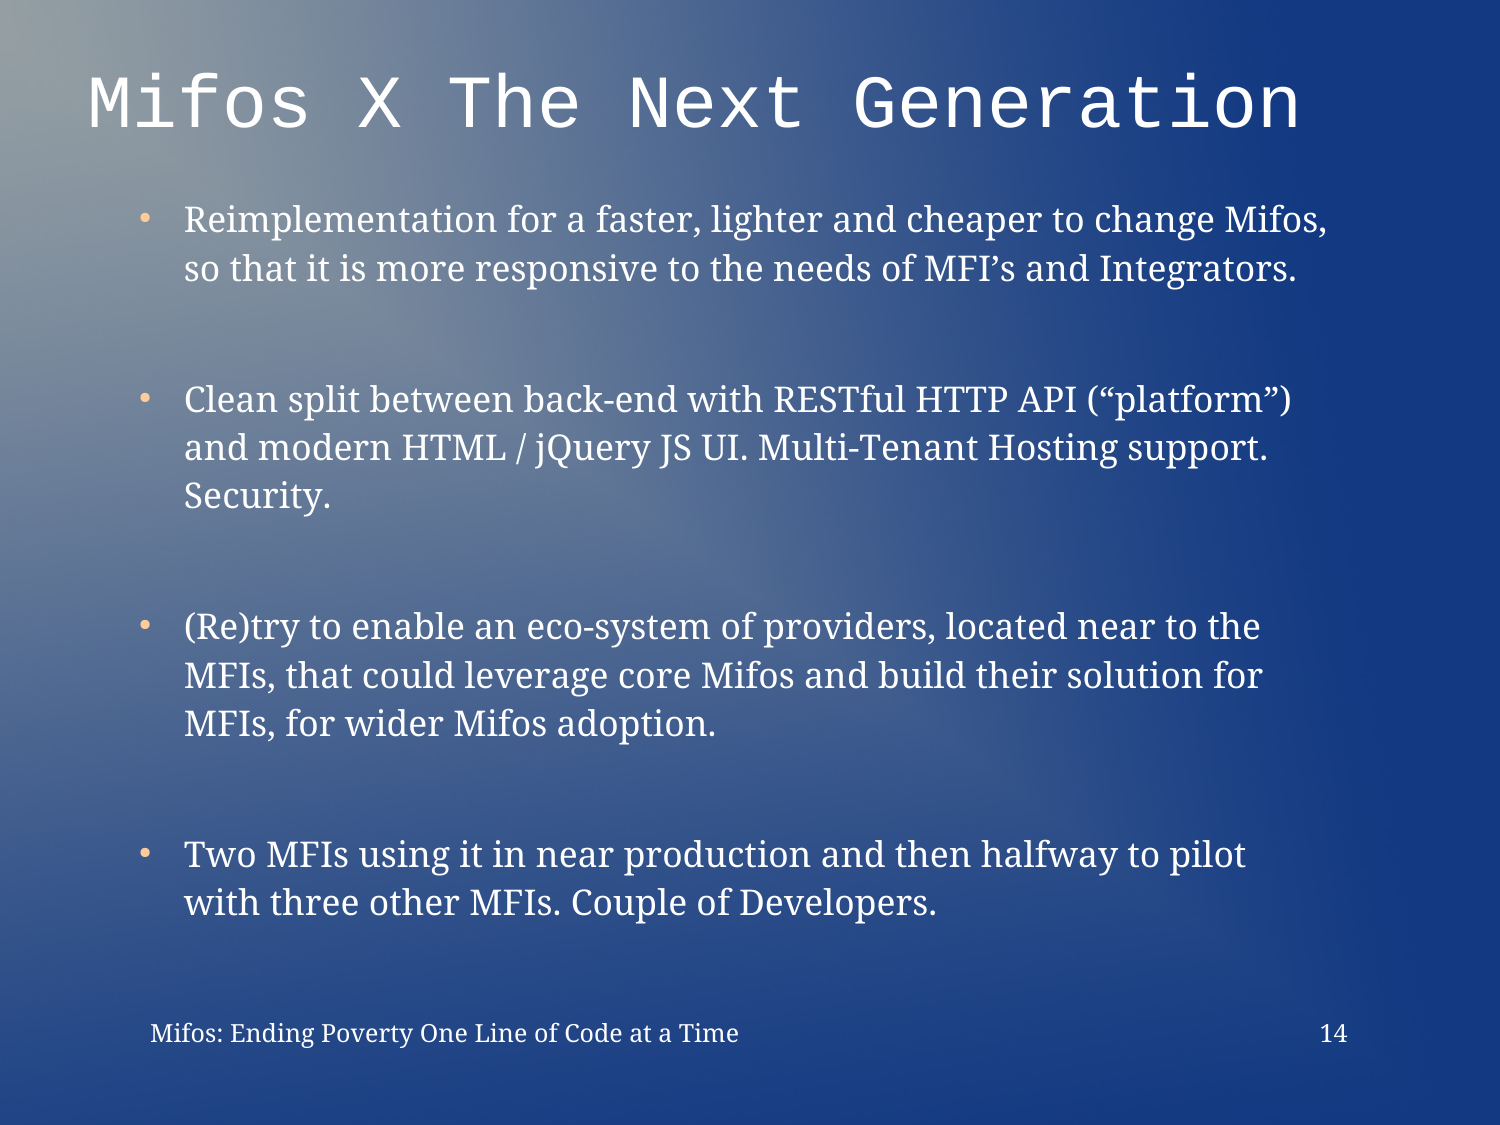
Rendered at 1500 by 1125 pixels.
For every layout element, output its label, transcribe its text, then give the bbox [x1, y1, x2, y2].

title Mifos X The Next Generation [45, 62, 1471, 150]
picture [0, 0, 1500, 1125]
footer Mifos: Ending Poverty One Line of Code at a Time [135, 1009, 885, 1070]
slide_number <number> [1012, 1009, 1363, 1070]
list Reimplementation for a faster, lighter and cheaper to change Mifos, so that it is more responsive to the needs of MFI’s and Integrators. Clean split between back-end with RESTful HTTP API (“platform”) and modern HTML / jQuery JS UI. Multi-Tenant Hosting support. Security. (Re)try to enable an eco-system of providers, located near to the MFIs, that could leverage core Mifos and build their solution for MFIs, for wider Mifos adoption. Two MFIs using it in near production and then halfway to pilot with three other MFIs. Couple of Developers. [108, 187, 1347, 976]
